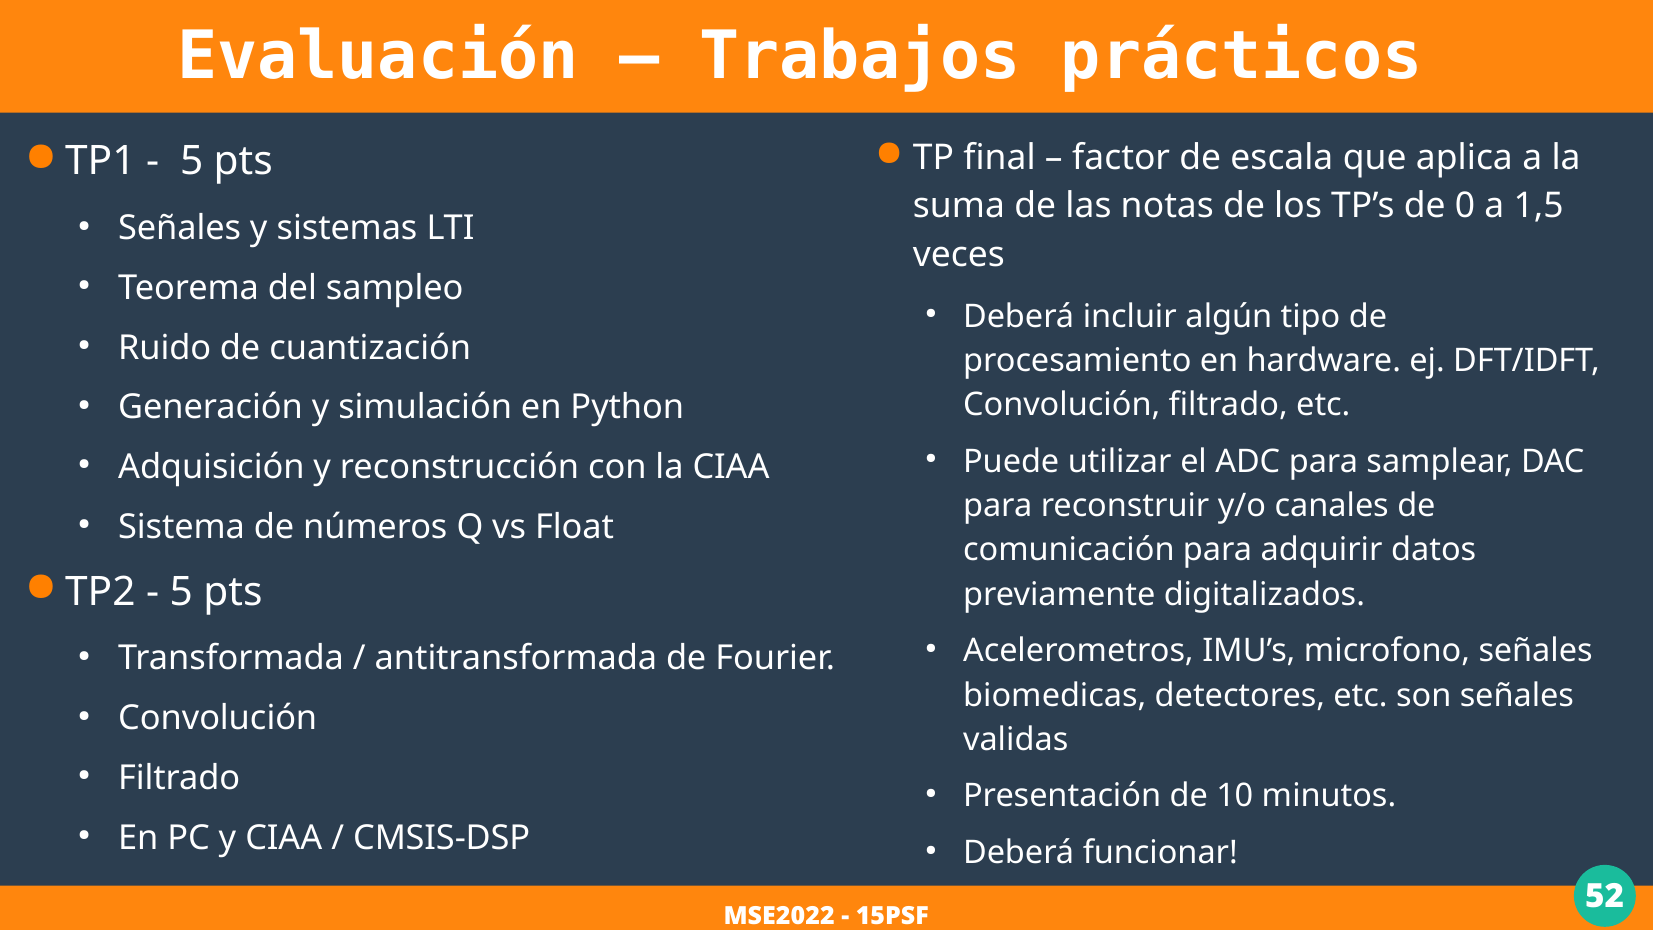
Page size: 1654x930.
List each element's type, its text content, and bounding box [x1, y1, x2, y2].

list TP ﬁnal – factor de escala que aplica a la suma de las notas de los TP’s de 0 a 1,5 veces Deberá incluir algún tipo de procesamiento en hardware. ej. DFT/IDFT, Convolución, filtrado, etc. Puede utilizar el ADC para samplear, DAC para reconstruir y/o canales de comunicación para adquirir datos previamente digitalizados. Acelerometros, IMU’s, microfono, señales biomedicas, detectores, etc. son señales validas Presentación de 10 minutos. Deberá funcionar! [862, 131, 1613, 876]
title Evaluación – Trabajos prácticos [177, 16, 1501, 113]
list TP1 - 5 pts Señales y sistemas LTI Teorema del sampleo Ruido de cuantización Generación y simulación en Python Adquisición y reconstrucción con la CIAA Sistema de números Q vs Float TP2 - 5 pts Transformada / antitransformada de Fourier. Convolución Filtrado En PC y CIAA / CMSIS-DSP [11, 131, 839, 876]
